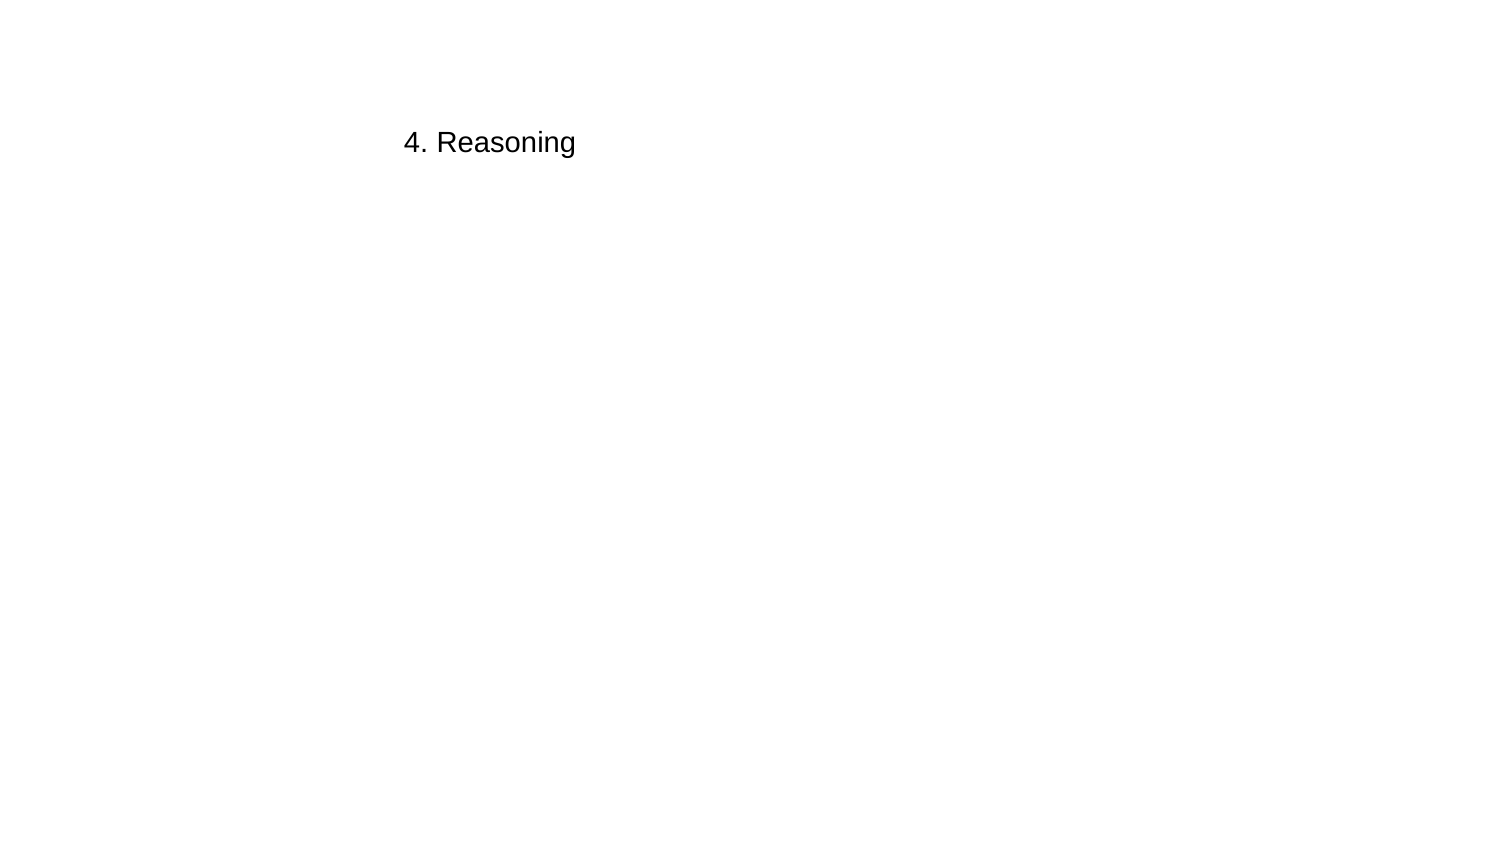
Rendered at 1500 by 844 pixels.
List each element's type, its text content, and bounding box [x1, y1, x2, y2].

title 4. Reasoning [389, 103, 1428, 357]
